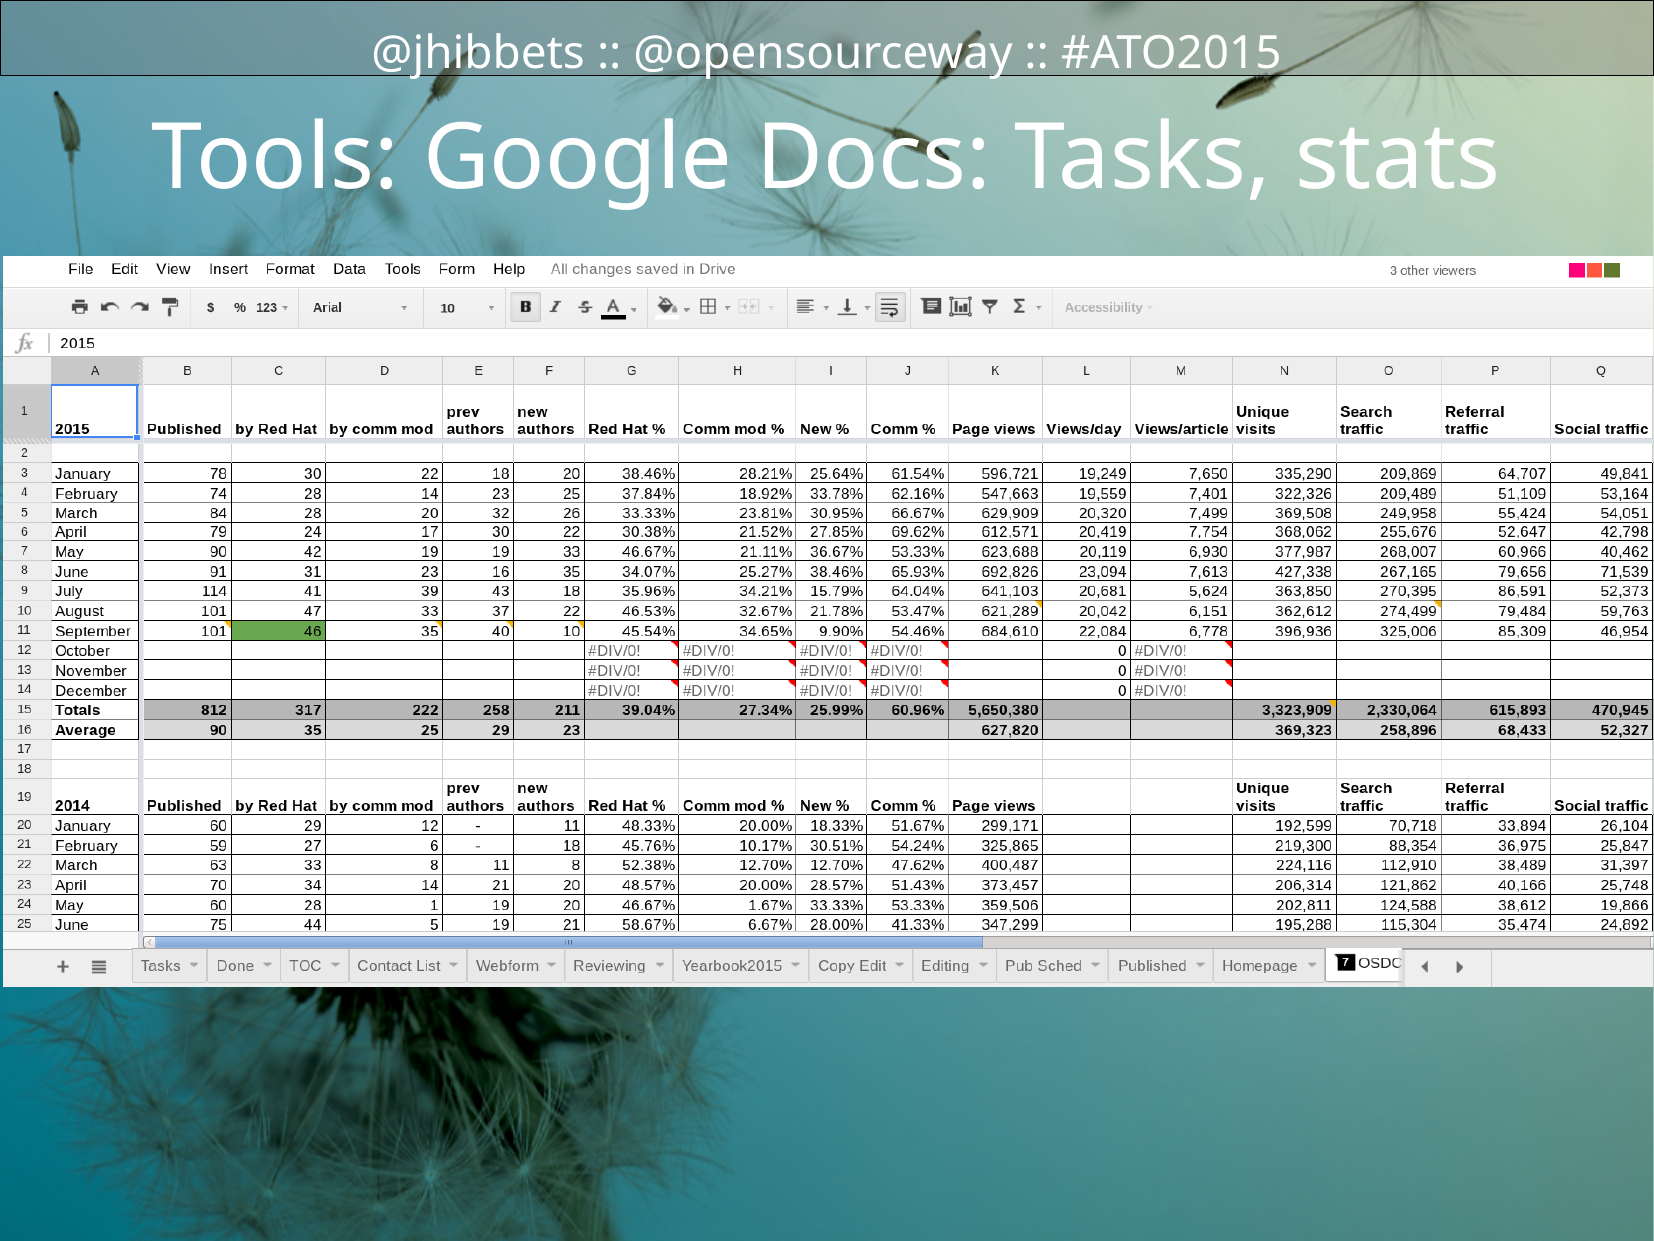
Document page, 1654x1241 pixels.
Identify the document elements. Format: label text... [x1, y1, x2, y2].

picture [0, 76, 1654, 1241]
title Tools: Google Docs: Tasks, stats [82, 49, 1571, 256]
